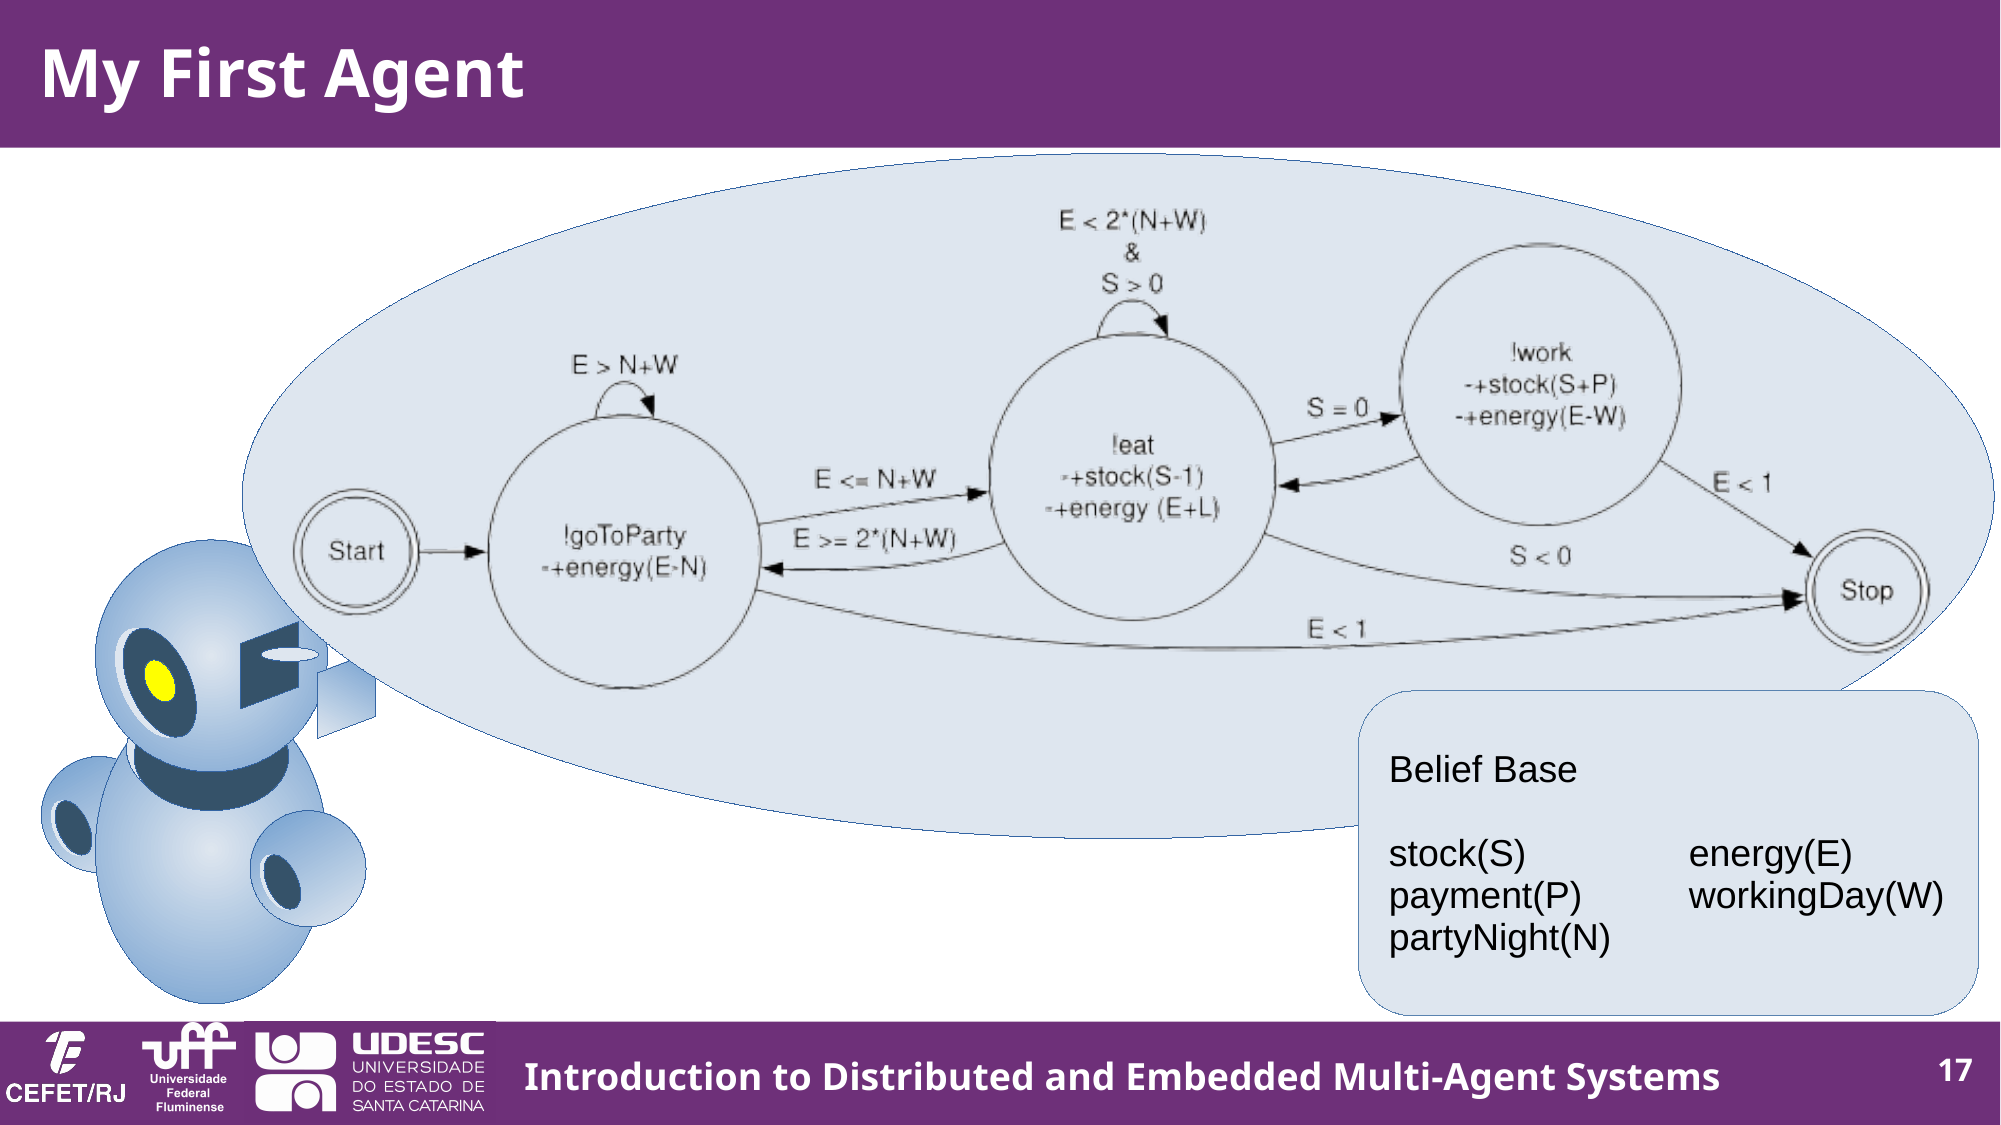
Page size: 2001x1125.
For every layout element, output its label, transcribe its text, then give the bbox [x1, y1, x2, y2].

text_box Belief Base stock(S) energy(E) payment(P) workingDay(W) partyNight(N) [1358, 693, 1979, 1016]
text_box [41, 387, 376, 1004]
text_box [1941, 378, 1995, 614]
text_box My First Agent [25, 23, 1999, 119]
picture [6, 1009, 125, 1125]
picture [141, 1021, 237, 1117]
text_box [410, 698, 1384, 839]
text_box [691, 153, 1546, 197]
picture [244, 1021, 496, 1123]
picture [287, 197, 1941, 698]
